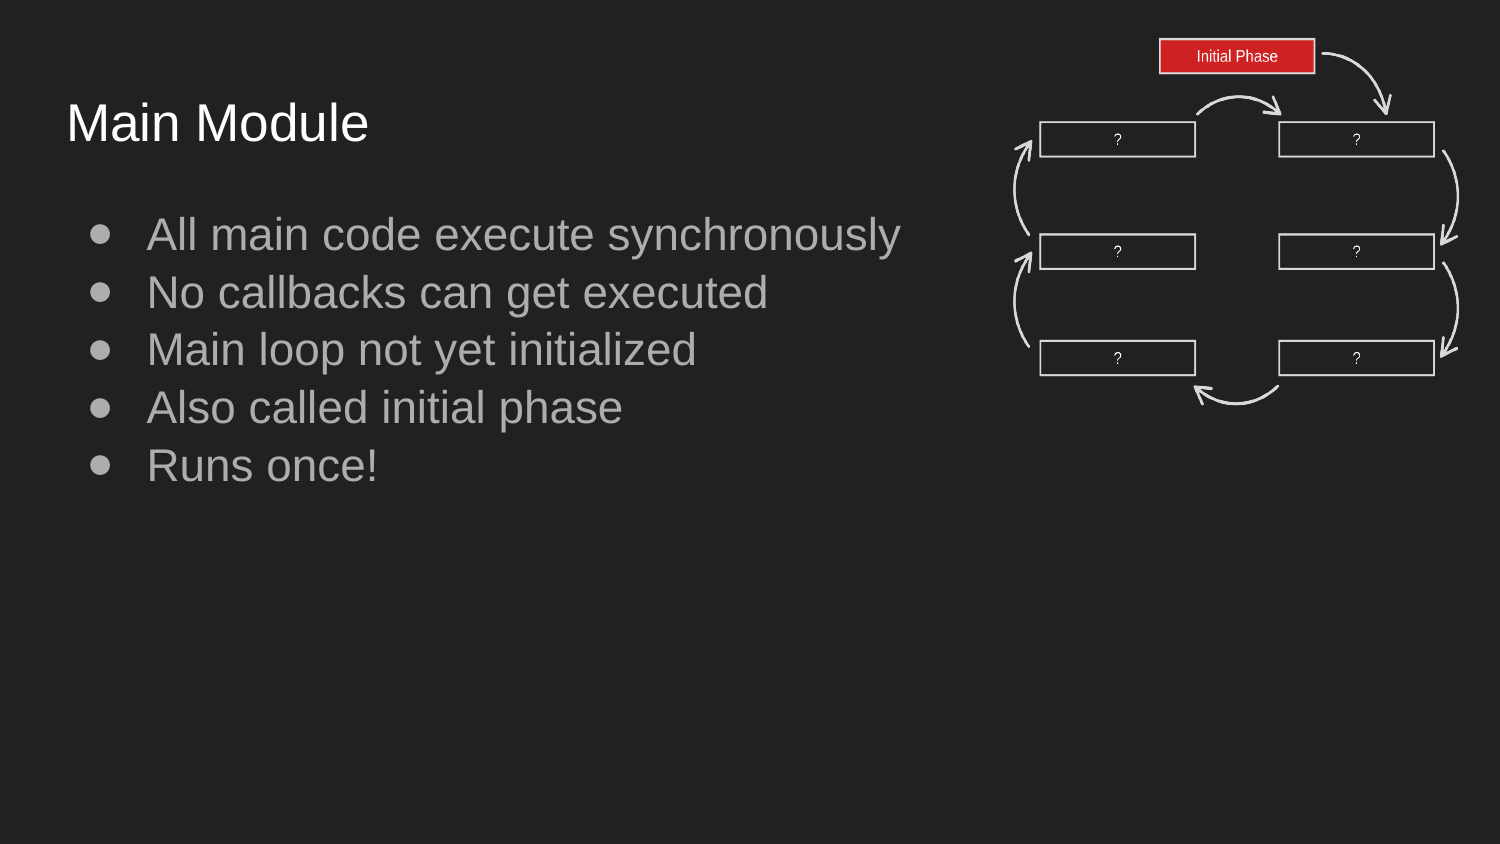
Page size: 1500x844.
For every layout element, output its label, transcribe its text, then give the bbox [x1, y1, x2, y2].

picture [995, 14, 1479, 433]
list All main code execute synchronously No callbacks can get executed Main loop not yet initialized Also called initial phase Runs once! [56, 186, 1455, 606]
title Main Module [51, 72, 995, 167]
